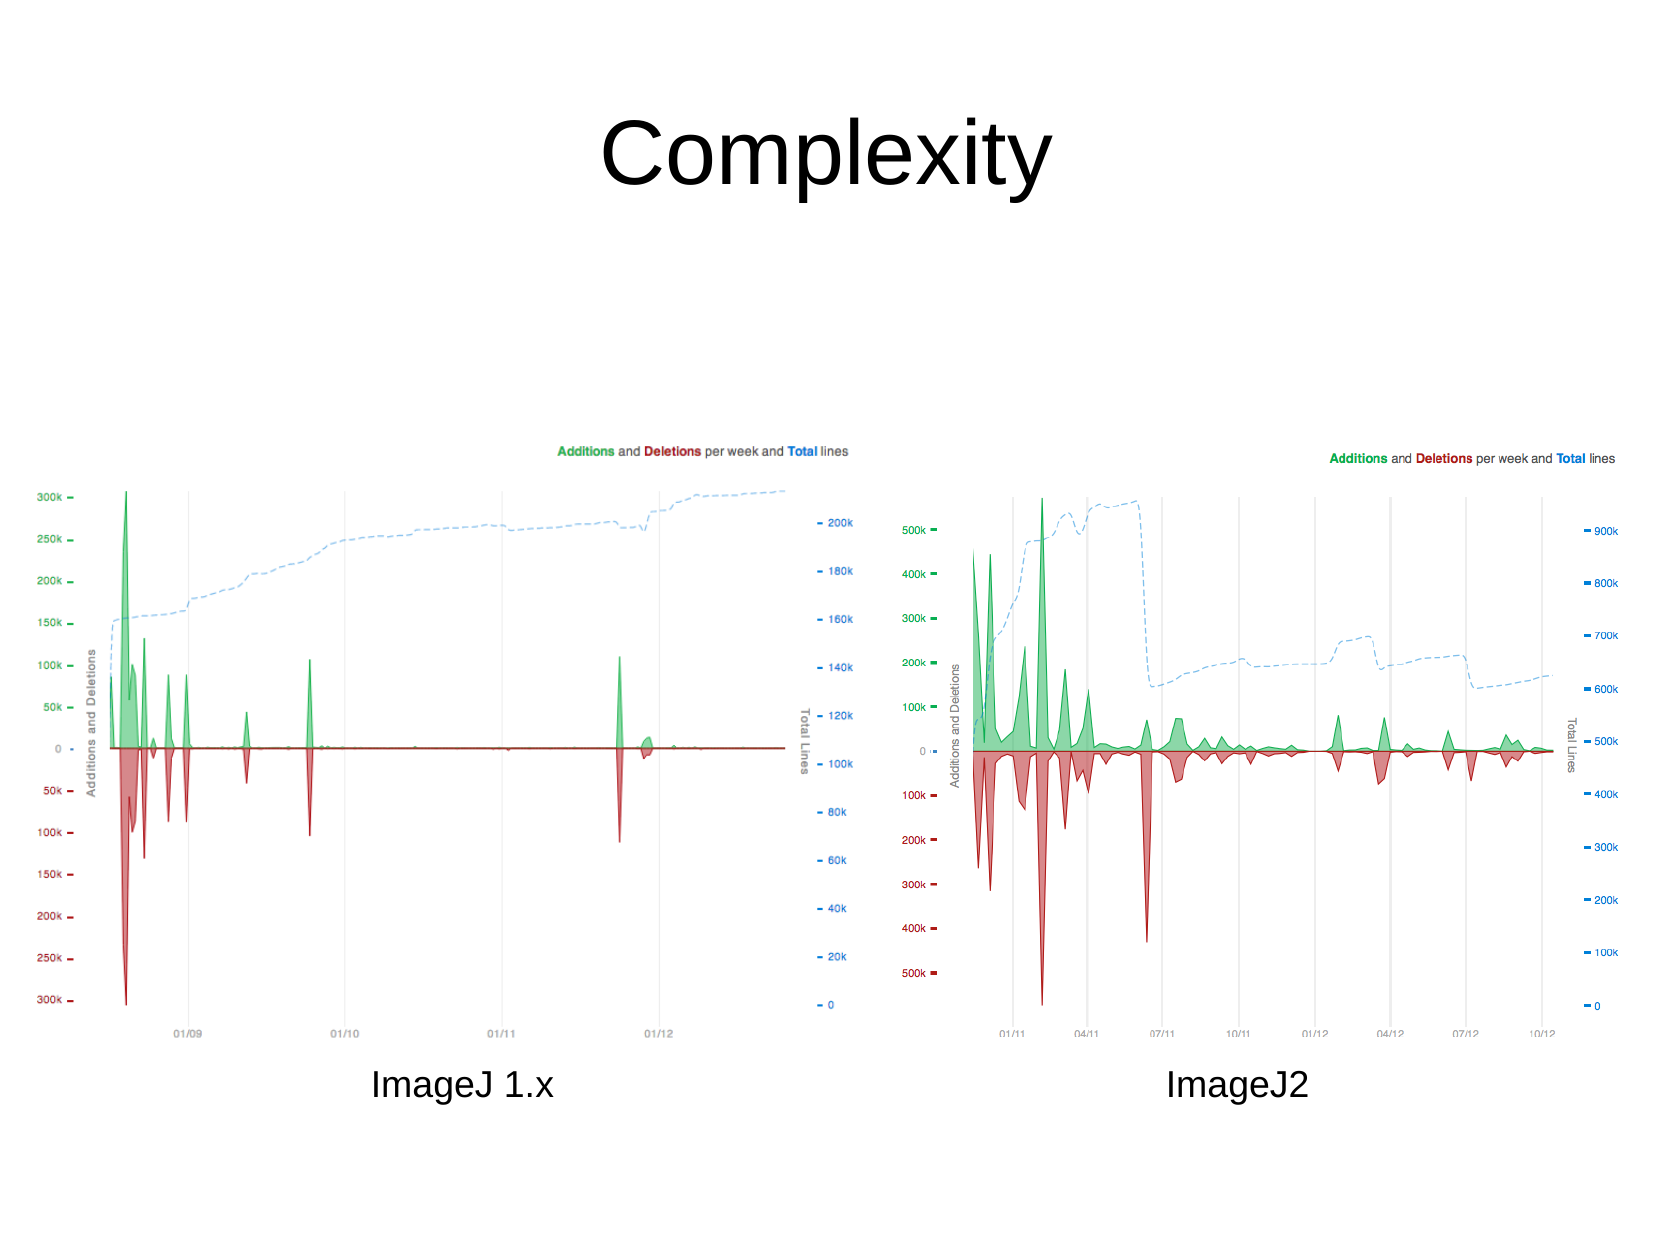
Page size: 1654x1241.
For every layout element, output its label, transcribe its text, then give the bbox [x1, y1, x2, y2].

text_box ImageJ2 [1150, 1055, 1391, 1113]
title Complexity [82, 49, 1571, 257]
picture [899, 443, 1626, 1044]
text_box ImageJ 1.x [355, 1055, 596, 1113]
picture [35, 443, 858, 1044]
